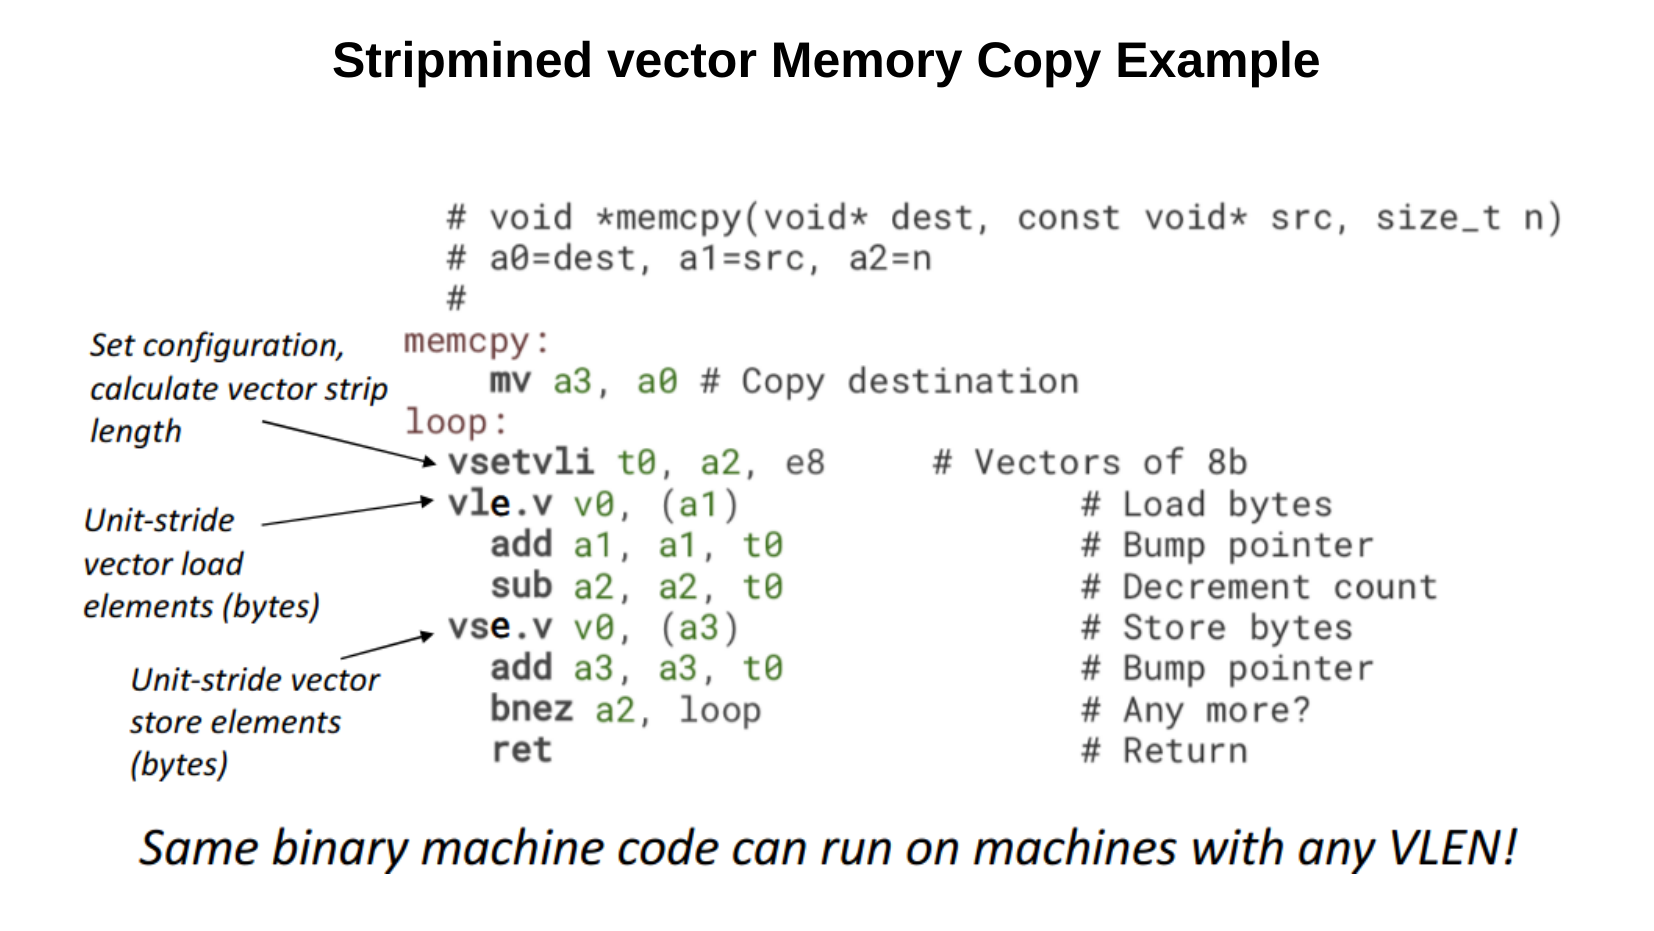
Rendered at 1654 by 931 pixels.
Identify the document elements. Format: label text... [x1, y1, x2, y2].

title Stripmined vector Memory Copy Example [82, 32, 1571, 88]
picture [50, 156, 1571, 875]
